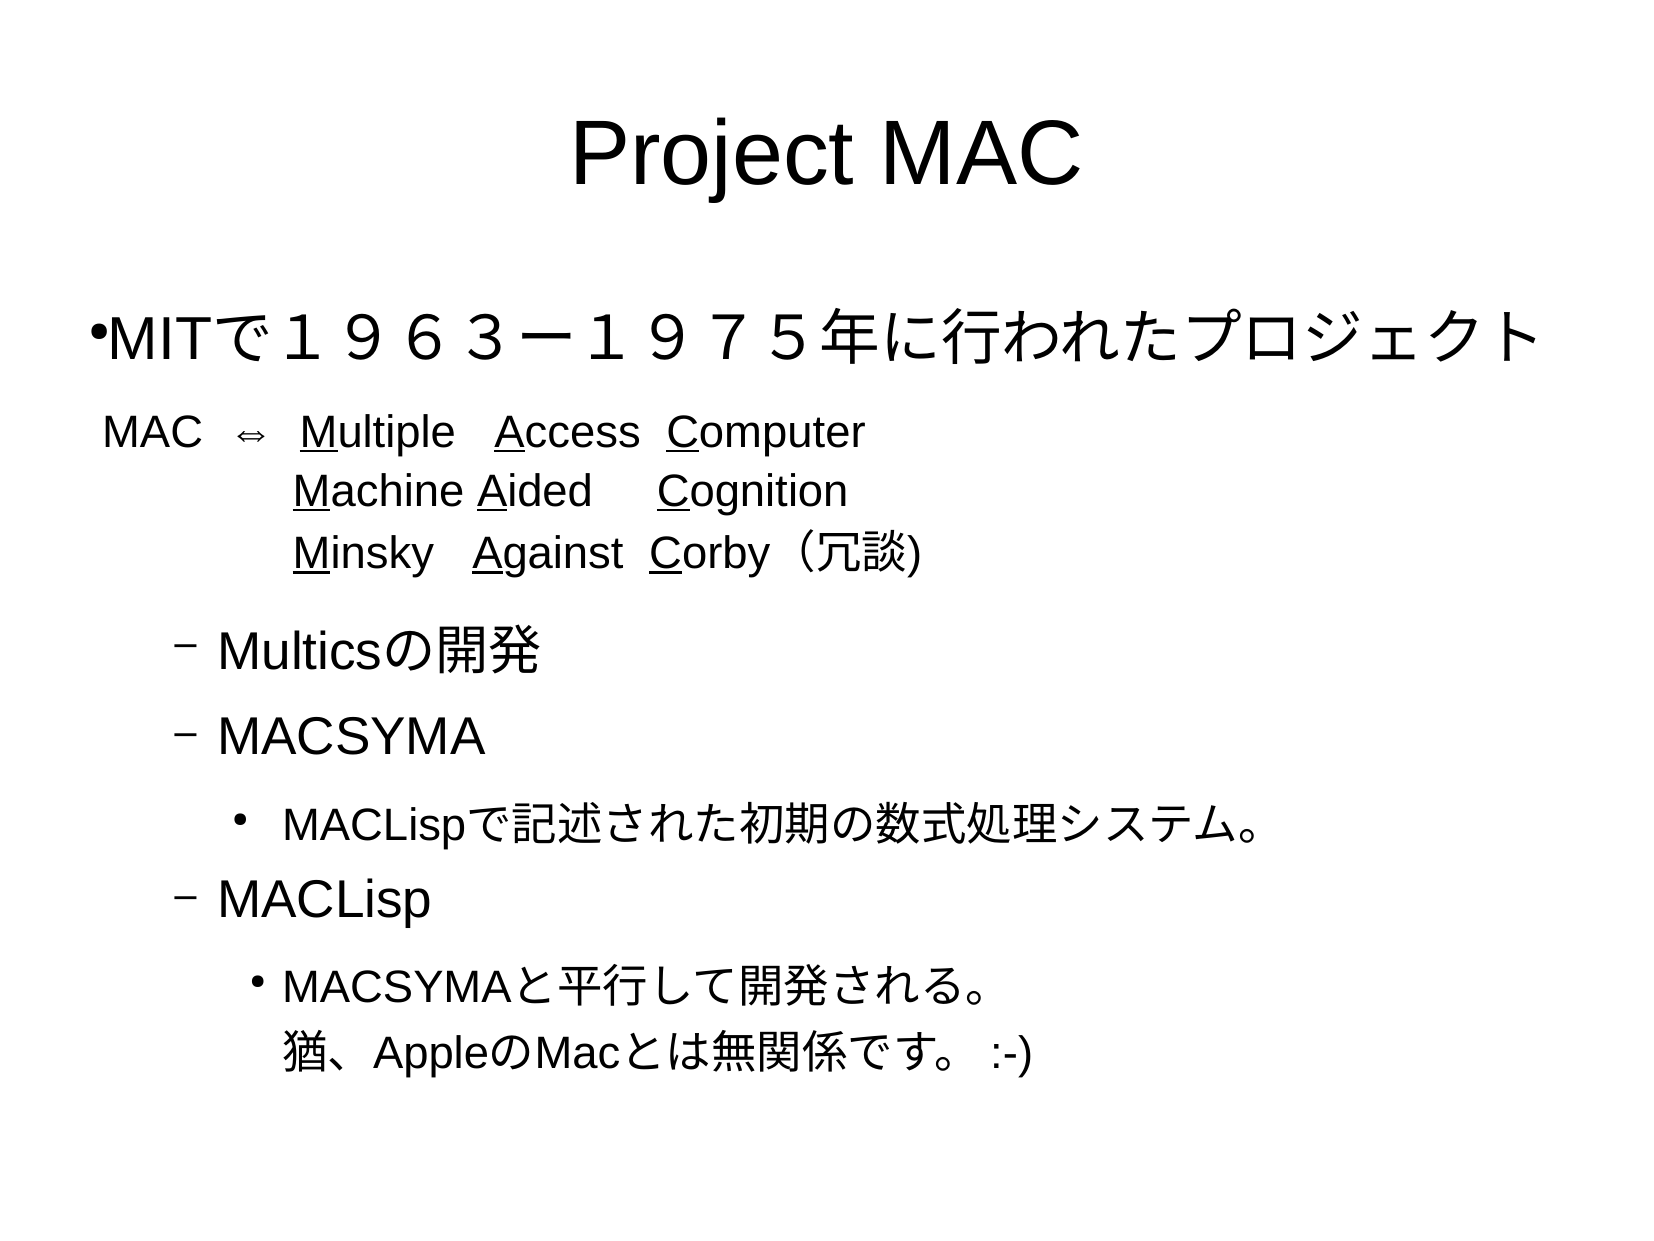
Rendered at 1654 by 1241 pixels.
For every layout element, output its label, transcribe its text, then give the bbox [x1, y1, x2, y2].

list MITで１９６３ー１９７５年に行われたプロジェクト MAC ⇔ Multiple Access Computer Machine Aided Cognition Minsky Against Corby（冗談) Multicsの開発 MACSYMA MACLispで記述された初期の数式処理システム。 MACLisp MACSYMAと平行して開発される。 猶、AppleのMacとは無関係です。 :-) [88, 288, 1577, 1093]
title Project MAC [82, 49, 1571, 257]
